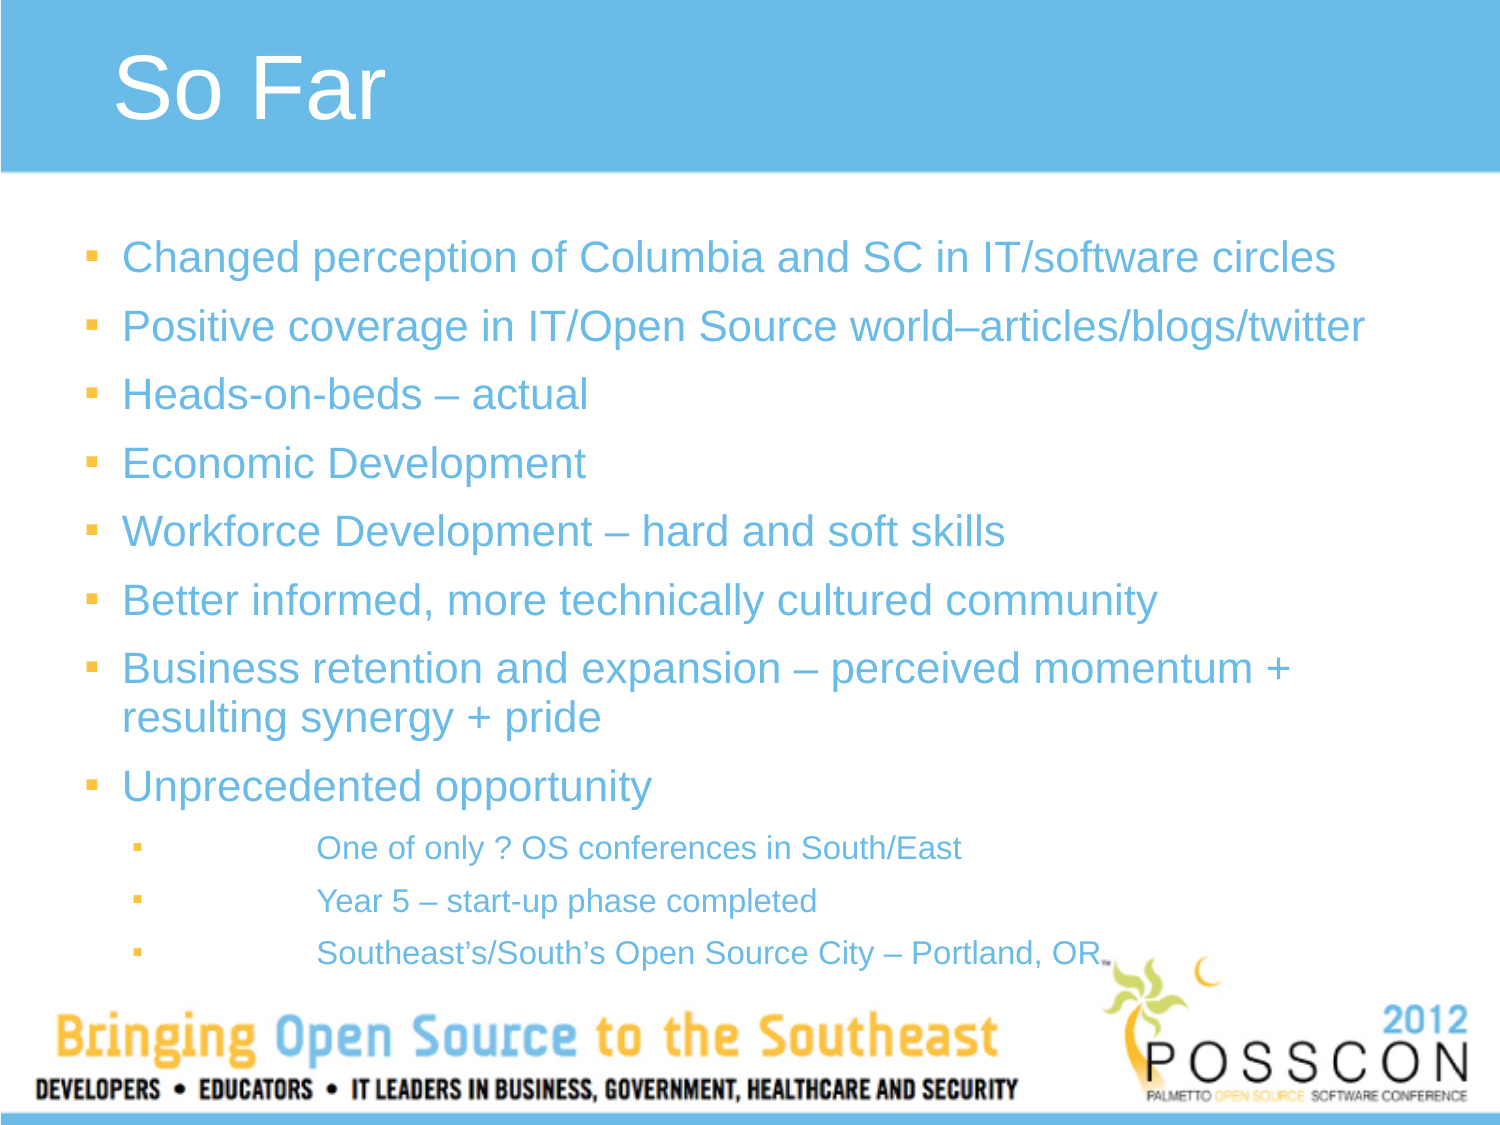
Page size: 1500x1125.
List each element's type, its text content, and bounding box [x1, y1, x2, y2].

list Changed perception of Columbia and SC in IT/software circles Positive coverage in IT/Open Source world–articles/blogs/twitter Heads-on-beds – actual Economic Development Workforce Development – hard and soft skills Better informed, more technically cultured community Business retention and expansion – perceived momentum + resulting synergy + pride Unprecedented opportunity One of only ? OS conferences in South/East Year 5 – start-up phase completed Southeast’s/South’s Open Source City – Portland, OR [75, 232, 1425, 976]
title So Far [112, 12, 1388, 162]
picture [0, 0, 1500, 1125]
